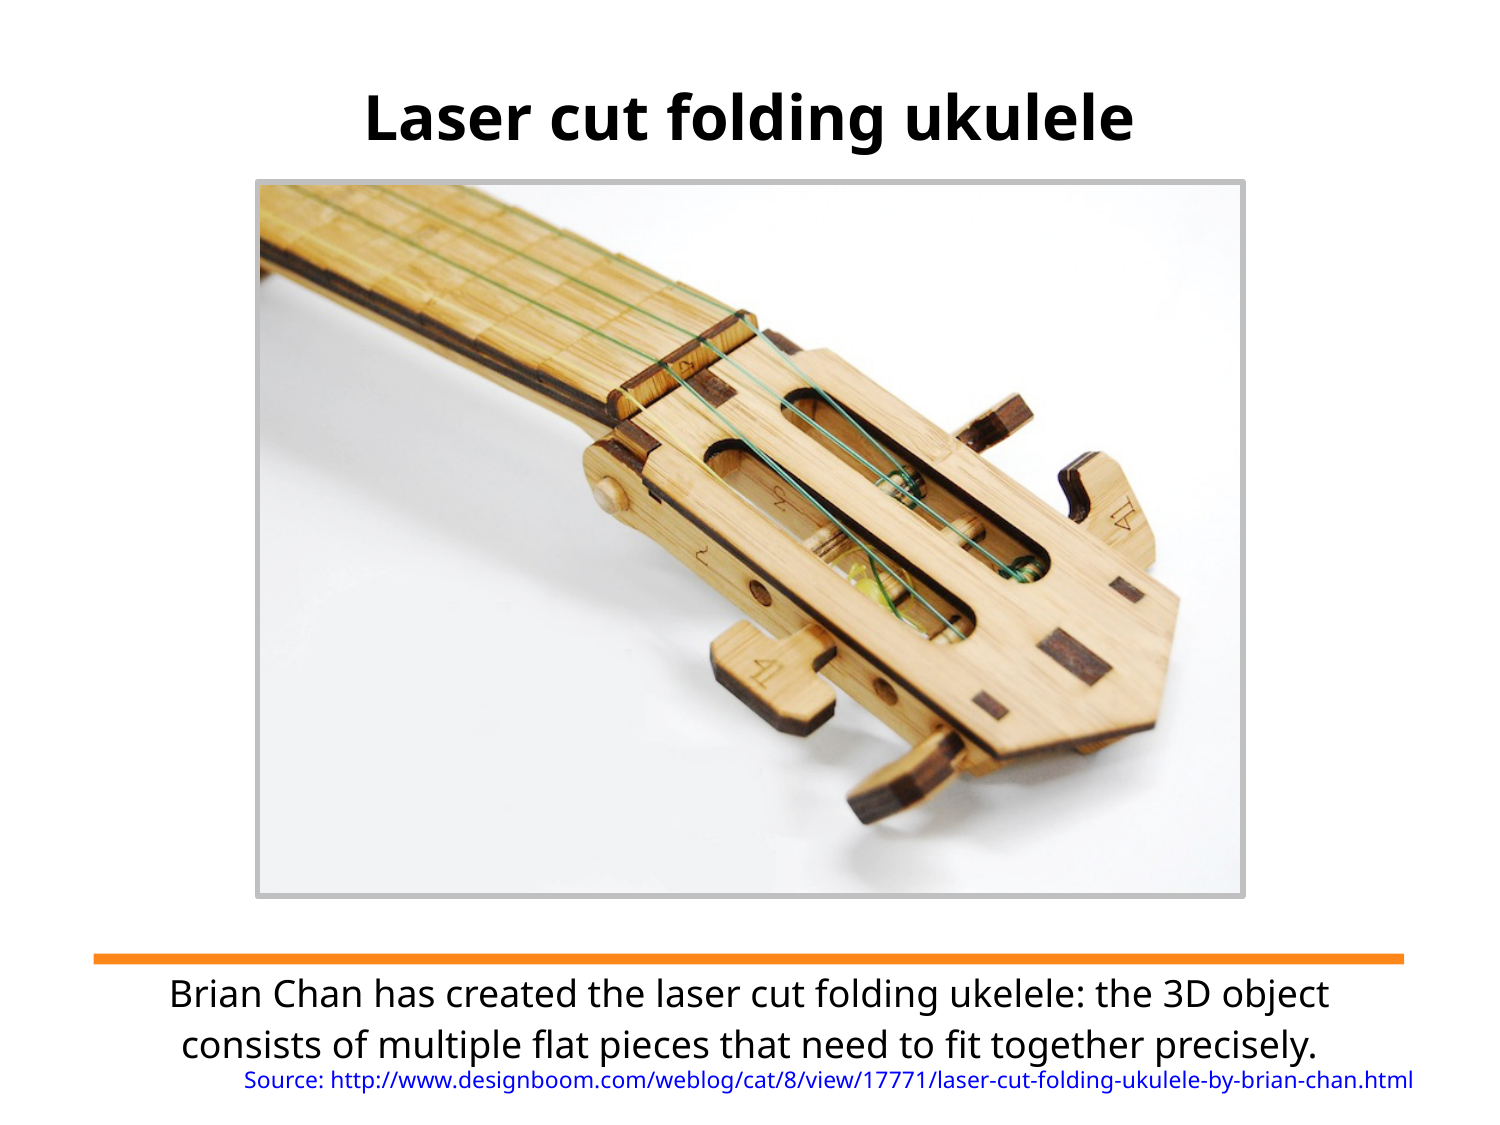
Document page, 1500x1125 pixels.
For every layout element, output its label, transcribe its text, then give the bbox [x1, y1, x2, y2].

text_box Brian Chan has created the laser cut folding ukelele: the 3D object consists of multiple flat pieces that need to fit together precisely. [147, 960, 1353, 1064]
title Laser cut folding ukulele [75, 44, 1426, 188]
text_box Source: http://www.designboom.com/weblog/cat/8/view/17771/laser-cut-folding-ukulele-by-brian-chan.html [229, 1056, 1271, 1098]
picture [0, 0, 1500, 1125]
